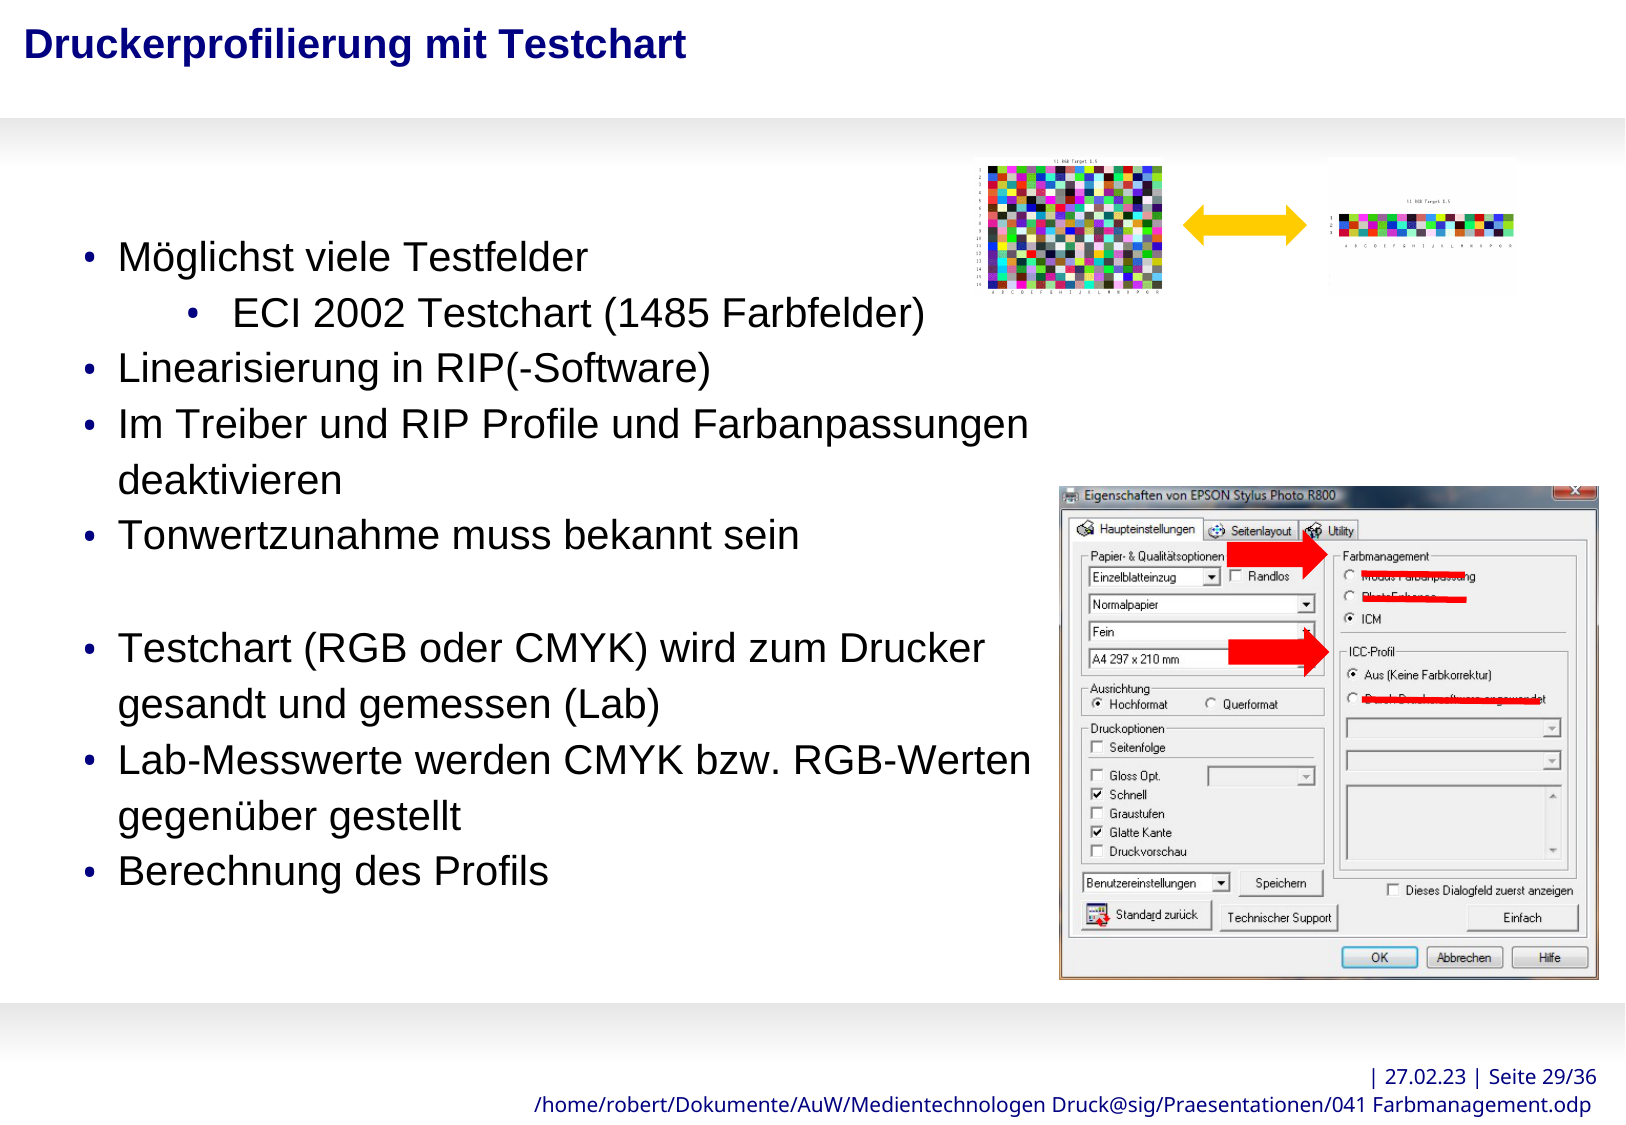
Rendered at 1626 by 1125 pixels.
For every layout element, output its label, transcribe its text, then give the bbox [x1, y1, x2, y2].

text_box [1182, 204, 1308, 247]
title Druckerprofilierung mit Testchart [23, 11, 1600, 130]
picture [1327, 157, 1517, 296]
list Möglichst viele Testfelder ECI 2002 Testchart (1485 Farbfelder) Linearisierung in RIP(-Software) Im Treiber und RIP Profile und Farbanpassungen deaktivieren Tonwertzunahme muss bekannt sein Testchart (RGB oder CMYK) wird zum Drucker gesandt und gemessen (Lab) Lab-Messwerte werden CMYK bzw. RGB-Werten gegenüber gestellt Berechnung des Profils [35, 224, 1075, 894]
picture [1059, 486, 1599, 980]
text_box [1226, 529, 1328, 580]
text_box [1228, 626, 1330, 678]
picture [974, 157, 1164, 296]
